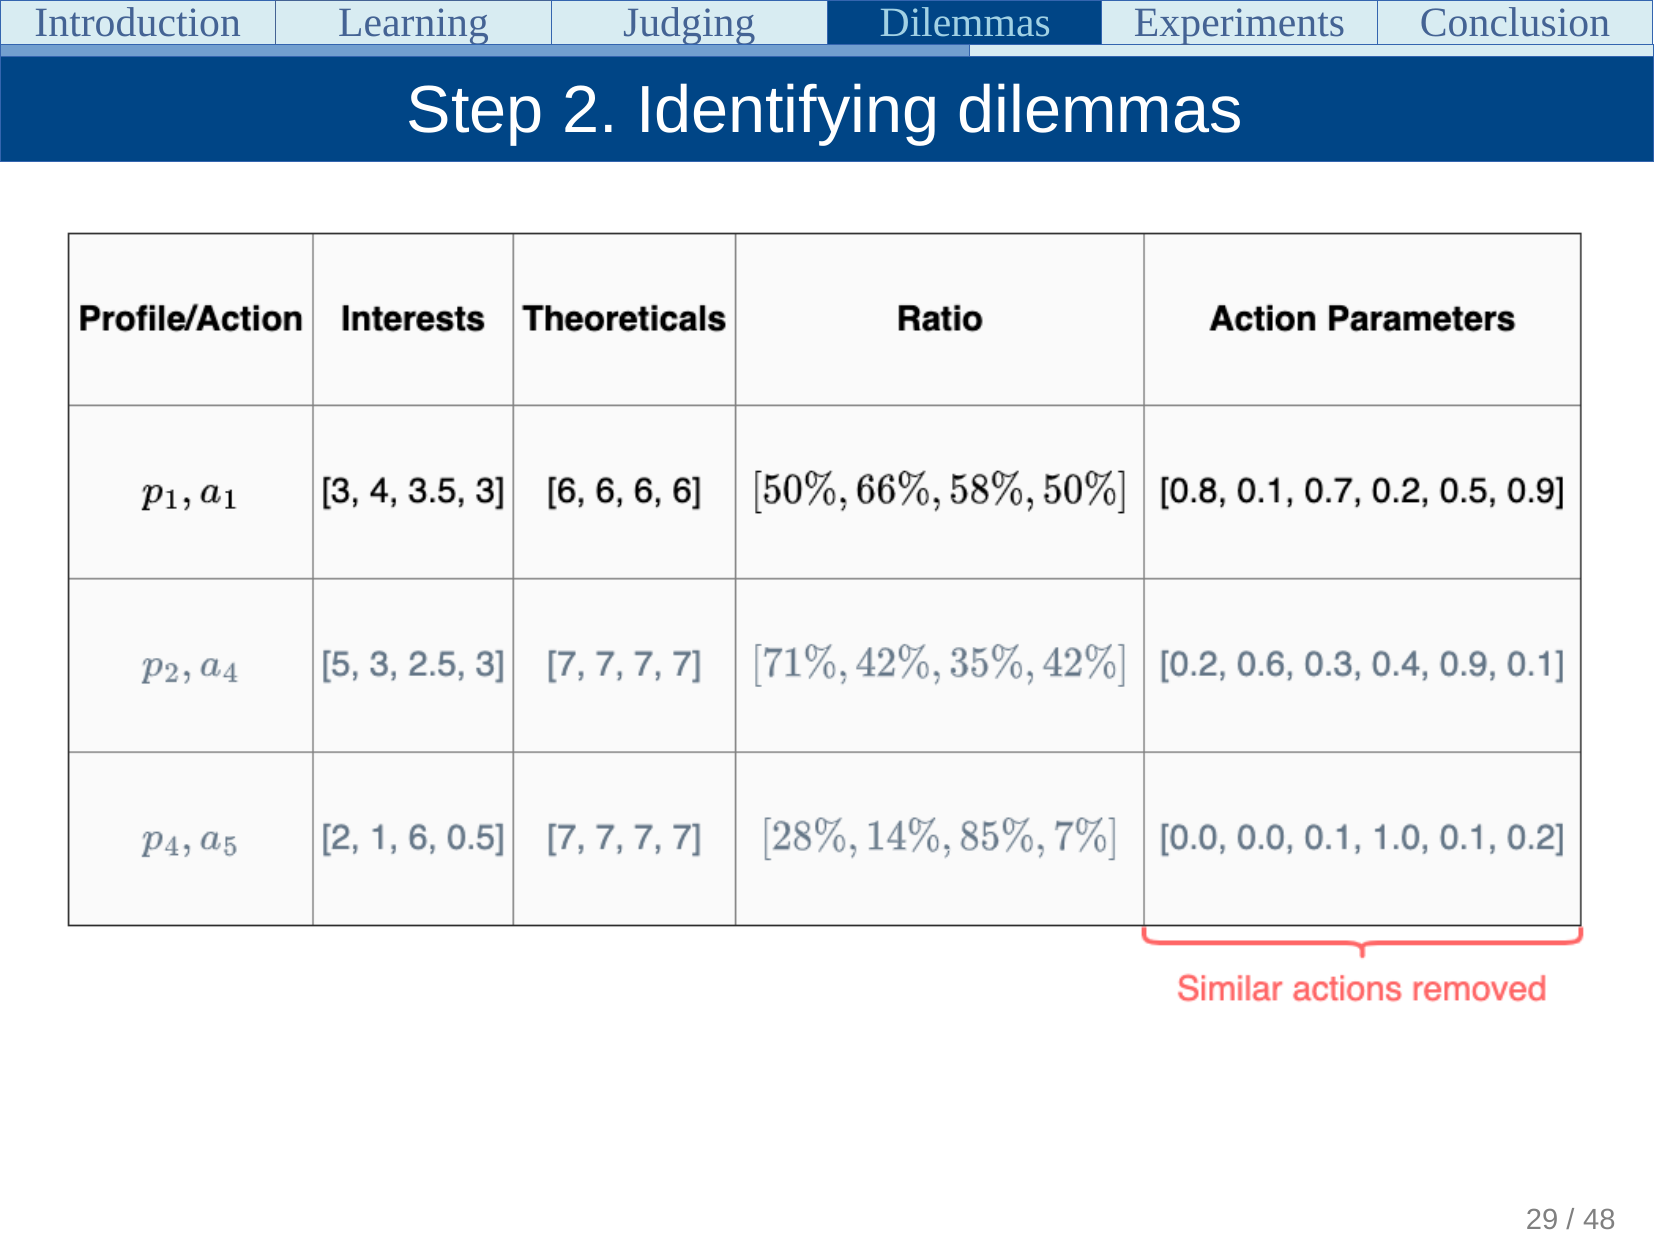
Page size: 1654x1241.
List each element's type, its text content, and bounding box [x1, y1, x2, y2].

title Step 2. Identifying dilemmas [0, 56, 1651, 162]
text_box [0, 44, 970, 57]
picture [5, 170, 1650, 1163]
